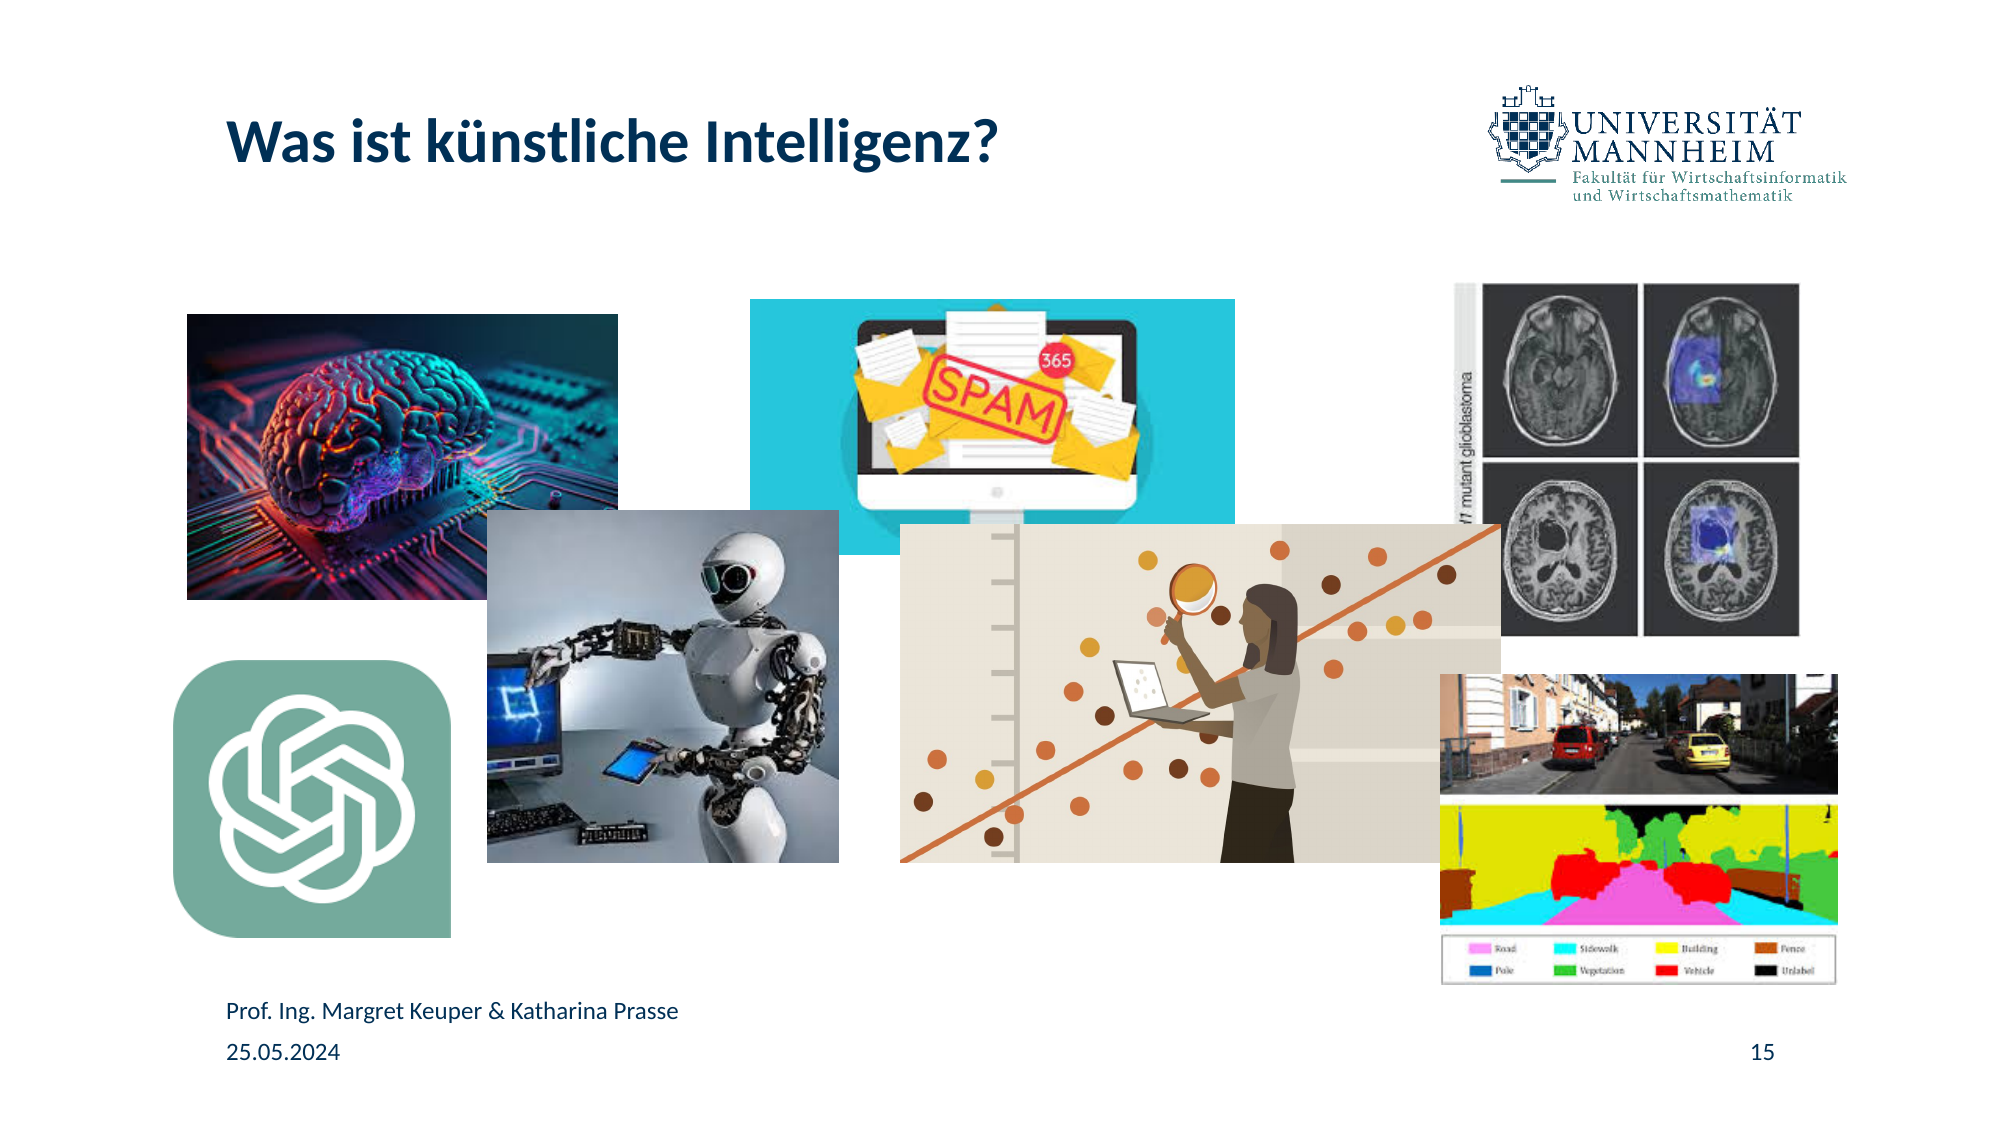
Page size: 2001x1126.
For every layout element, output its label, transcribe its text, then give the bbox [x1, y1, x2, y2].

picture [173, 660, 451, 938]
title Was ist künstliche Intelligenz? [226, 100, 1351, 306]
picture [187, 282, 1838, 985]
picture [1440, 47, 1894, 248]
